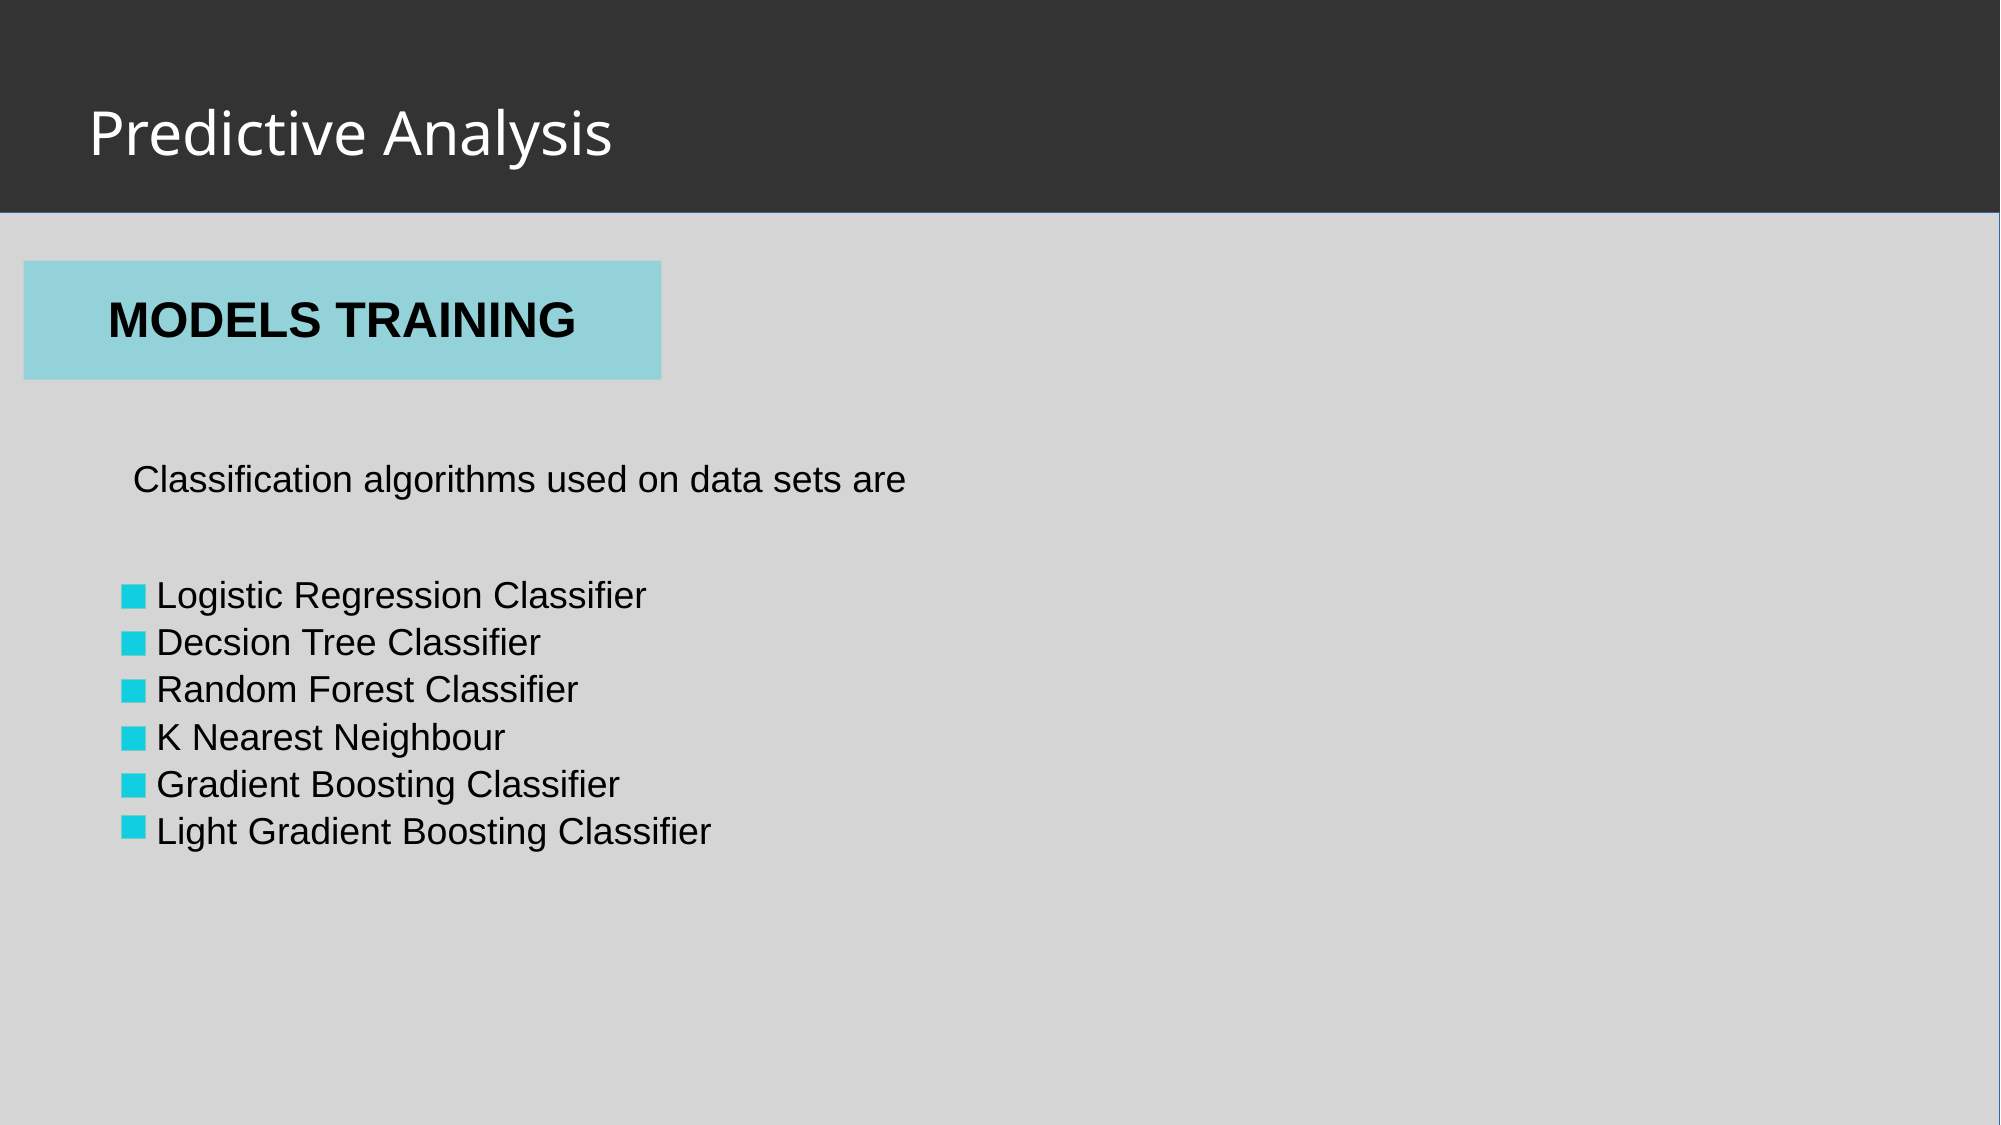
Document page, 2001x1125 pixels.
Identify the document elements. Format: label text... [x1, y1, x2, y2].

text_box Light Gradient Boosting Classifier [141, 803, 792, 902]
text_box K Nearest Neighbour [141, 708, 721, 755]
text_box Gradient Boosting Classifier [141, 755, 721, 803]
text_box [0, 0, 2000, 1125]
text_box MODELS TRAINING [23, 260, 662, 380]
text_box Decsion Tree Classifier [141, 614, 721, 661]
text_box Classification algorithms used on data sets are [118, 451, 1193, 508]
text_box Random Forest Classifier [141, 661, 721, 708]
text_box Predictive Analysis [73, 88, 1799, 179]
text_box Logistic Regression Classifier [141, 566, 721, 614]
